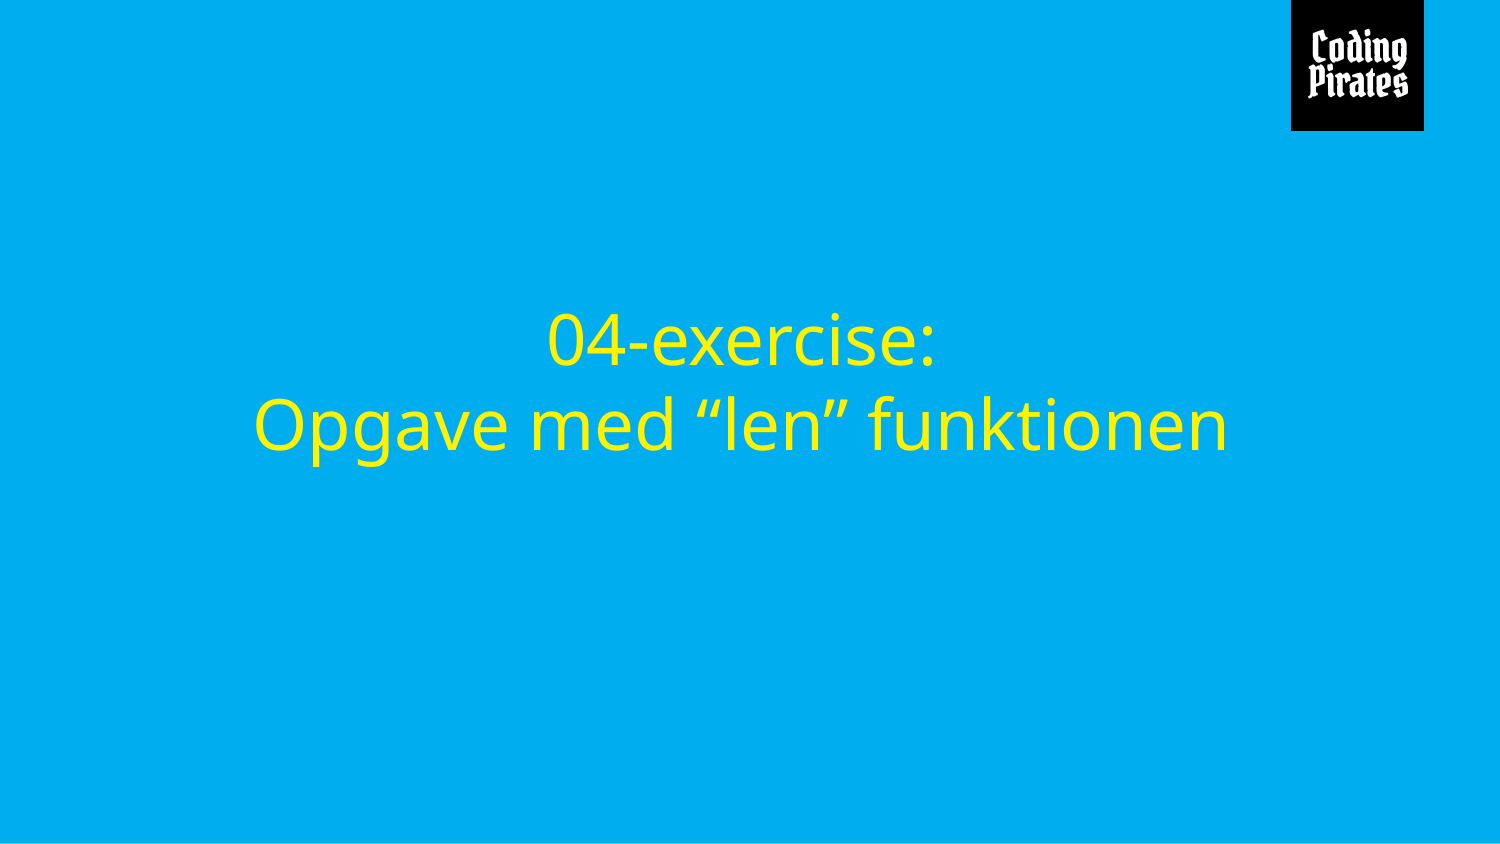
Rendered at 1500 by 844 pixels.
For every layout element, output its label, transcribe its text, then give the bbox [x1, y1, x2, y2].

title 04-exercise: Opgave med “len” funktionen [12, 352, 1472, 491]
picture [1292, 0, 1423, 130]
